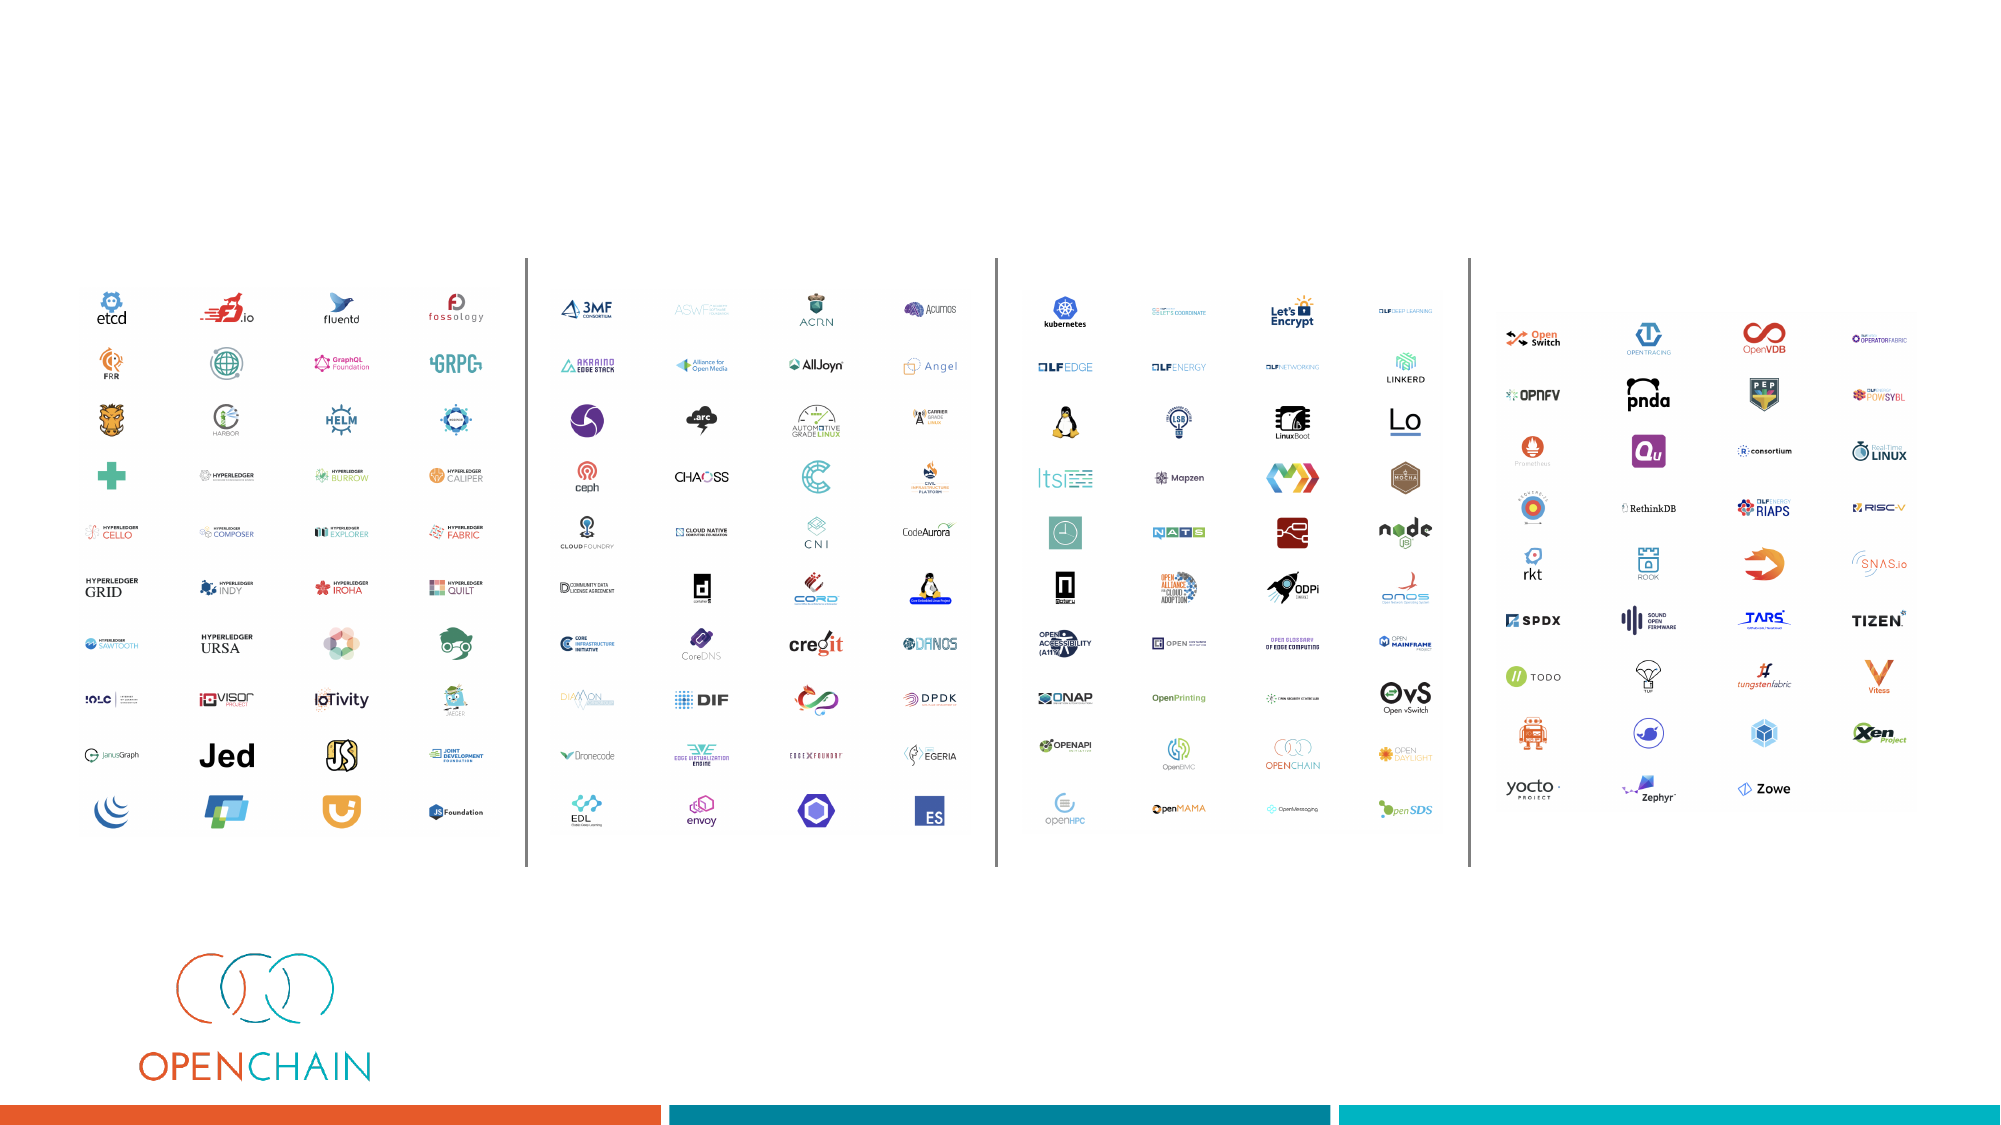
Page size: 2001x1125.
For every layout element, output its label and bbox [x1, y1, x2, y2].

picture [550, 289, 971, 835]
picture [1496, 312, 1917, 812]
picture [79, 287, 500, 837]
picture [137, 951, 372, 1082]
picture [1022, 290, 1443, 834]
